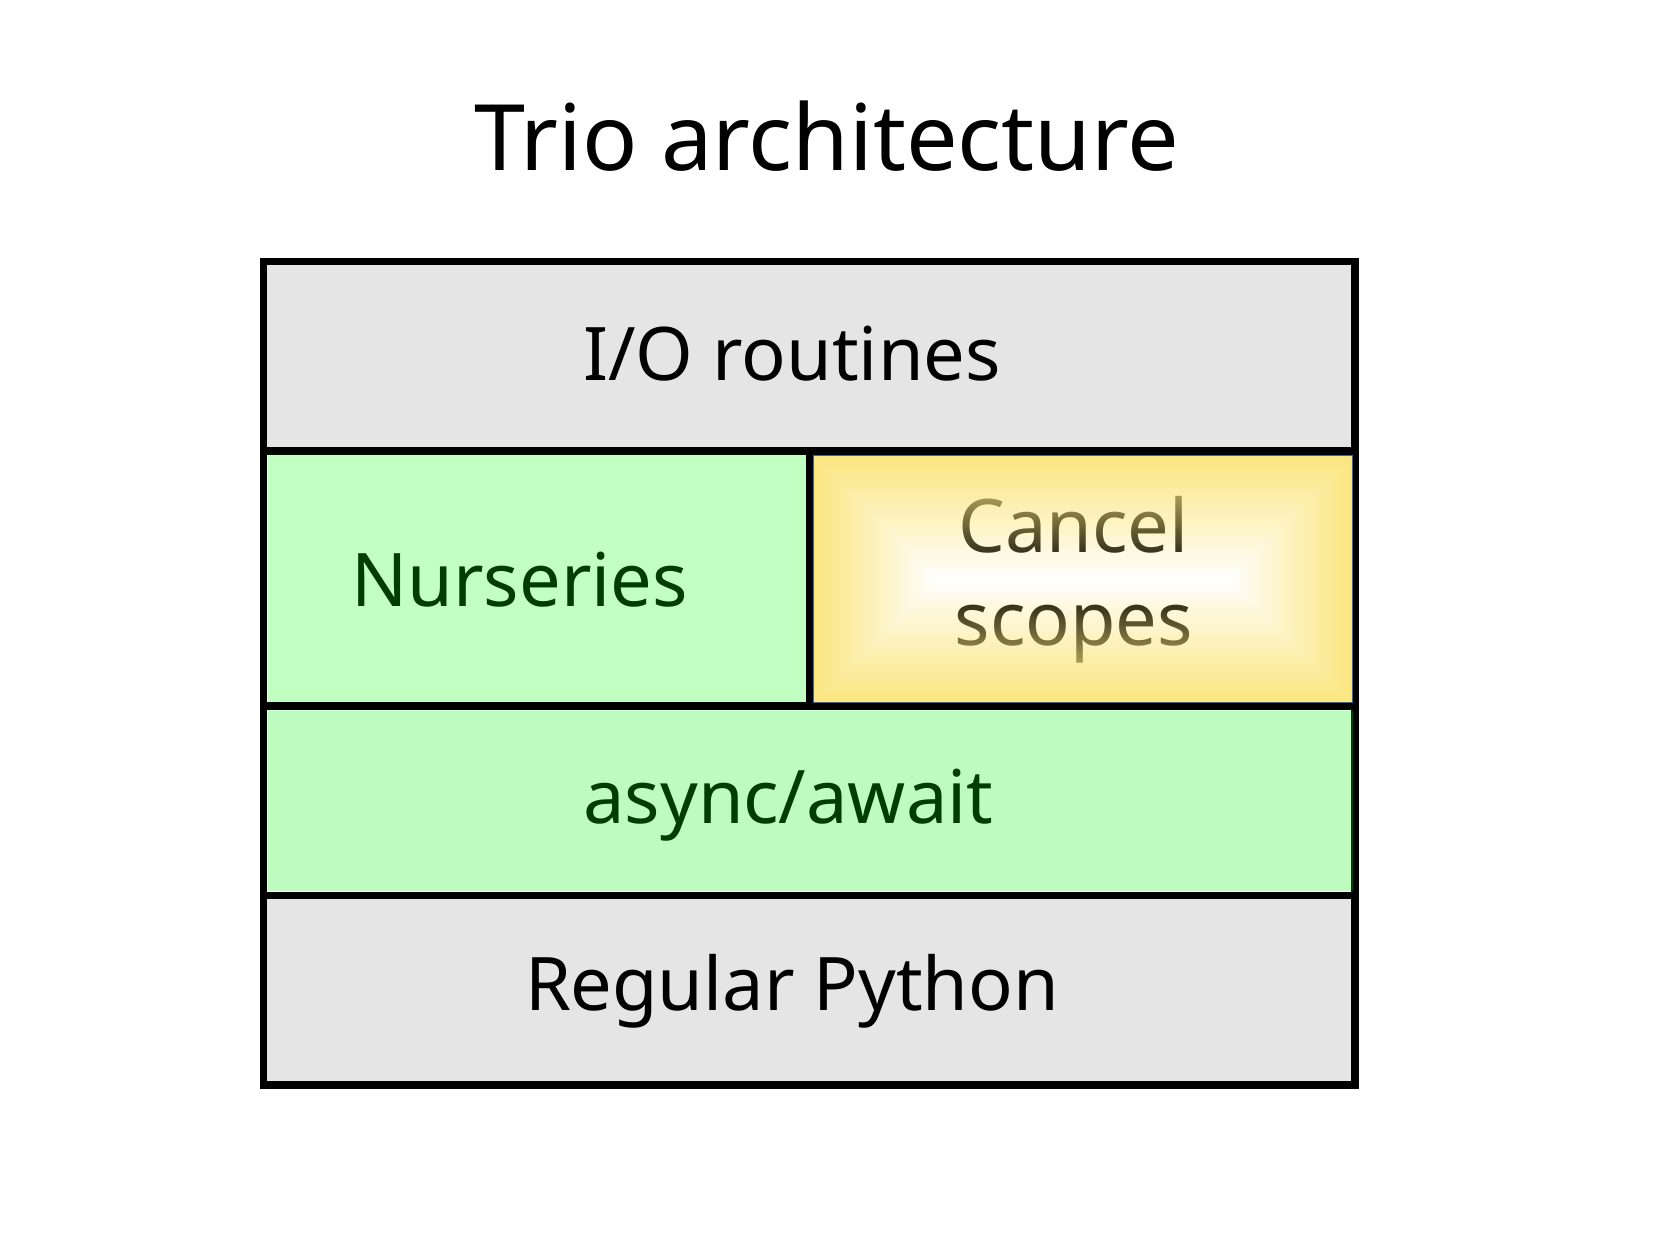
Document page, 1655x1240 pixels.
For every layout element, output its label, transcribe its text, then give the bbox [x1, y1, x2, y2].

text_box [267, 710, 1354, 891]
text_box [267, 455, 806, 703]
title Trio architecture [82, 31, 1572, 239]
picture [258, 256, 1361, 1091]
text_box [813, 455, 1353, 703]
